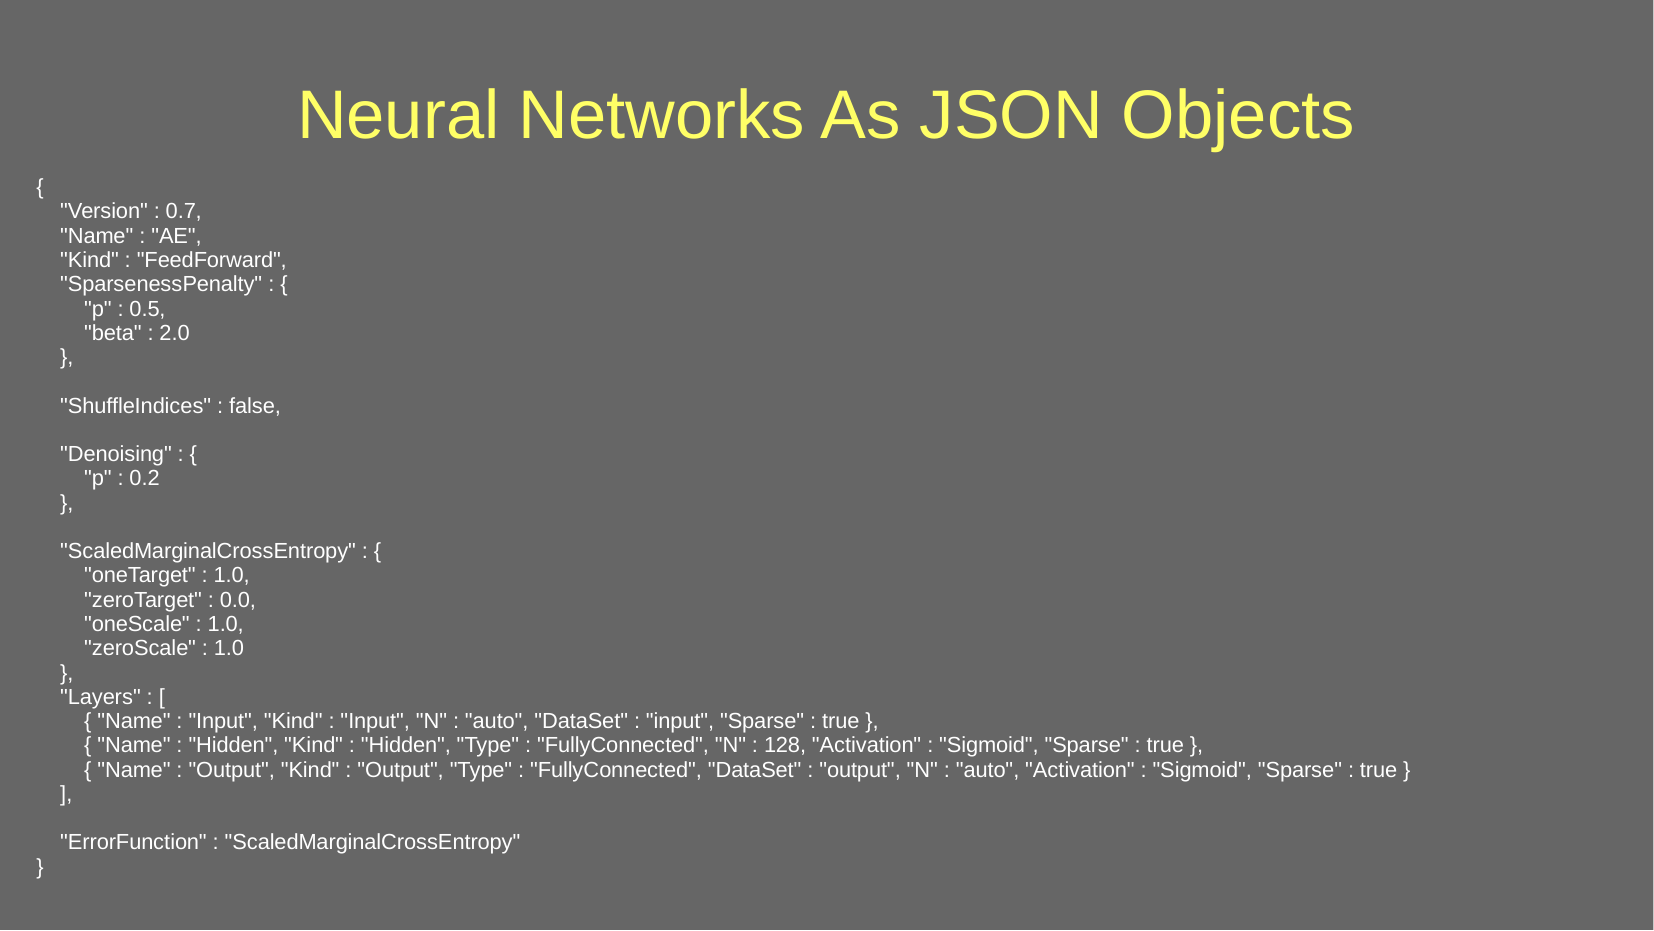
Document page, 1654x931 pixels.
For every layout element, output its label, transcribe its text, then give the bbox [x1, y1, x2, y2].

title Neural Networks As JSON Objects [82, 36, 1571, 167]
text_box { "Version" : 0.7, "Name" : "AE", "Kind" : "FeedForward", "SparsenessPenalty" : { "p" : 0.5, "beta" : 2.0 }, "ShuffleIndices" : false, "Denoising" : { "p" : 0.2 }, "ScaledMarginalCrossEntropy" : { "oneTarget" : 1.0, "zeroTarget" : 0.0, "oneScale" : 1.0, "zeroScale" : 1.0 }, "Layers" : [ { "Name" : "Input", "Kind" : "Input", "N" : "auto", "DataSet" : "input", "Sparse" : true }, { "Name" : "Hidden", "Kind" : "Hidden", "Type" : "FullyConnected", "N" : 128, "Activation" : "Sigmoid", "Sparse" : true }, { "Name" : "Output", "Kind" : "Output", "Type" : "FullyConnected", "DataSet" : "output", "N" : "auto", "Activation" : "Sigmoid", "Sparse" : true } ], "ErrorFunction" : "ScaledMarginalCrossEntropy" } [21, 167, 1654, 931]
